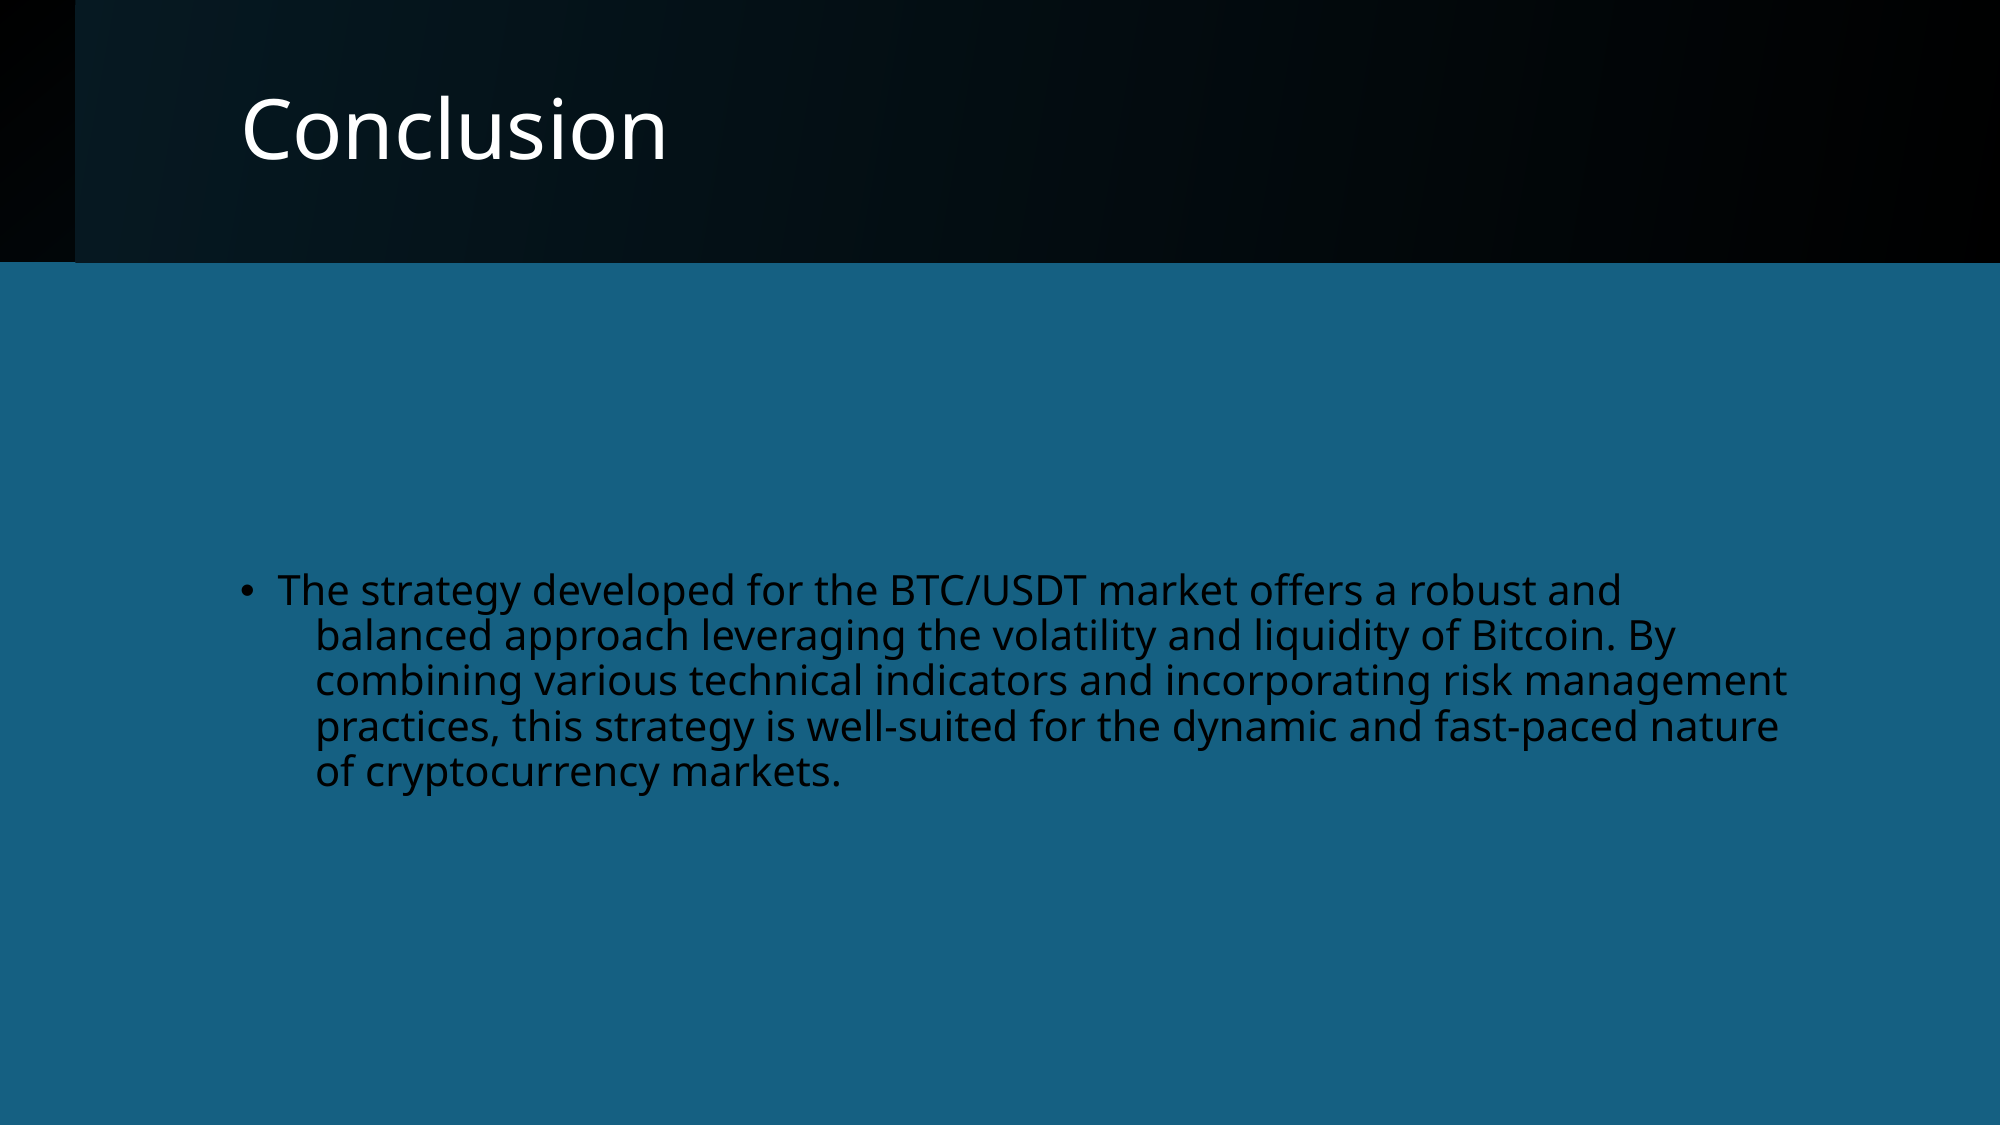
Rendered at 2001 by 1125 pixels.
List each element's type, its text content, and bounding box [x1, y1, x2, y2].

list The strategy developed for the BTC/USDT market offers a robust and balanced approach leveraging the volatility and liquidity of Bitcoin. By combining various technical indicators and incorporating risk management practices, this strategy is well-suited for the dynamic and fast-paced nature of cryptocurrency markets. [225, 380, 1821, 985]
title Conclusion [225, 48, 1849, 218]
text_box [0, 0, 2000, 1125]
